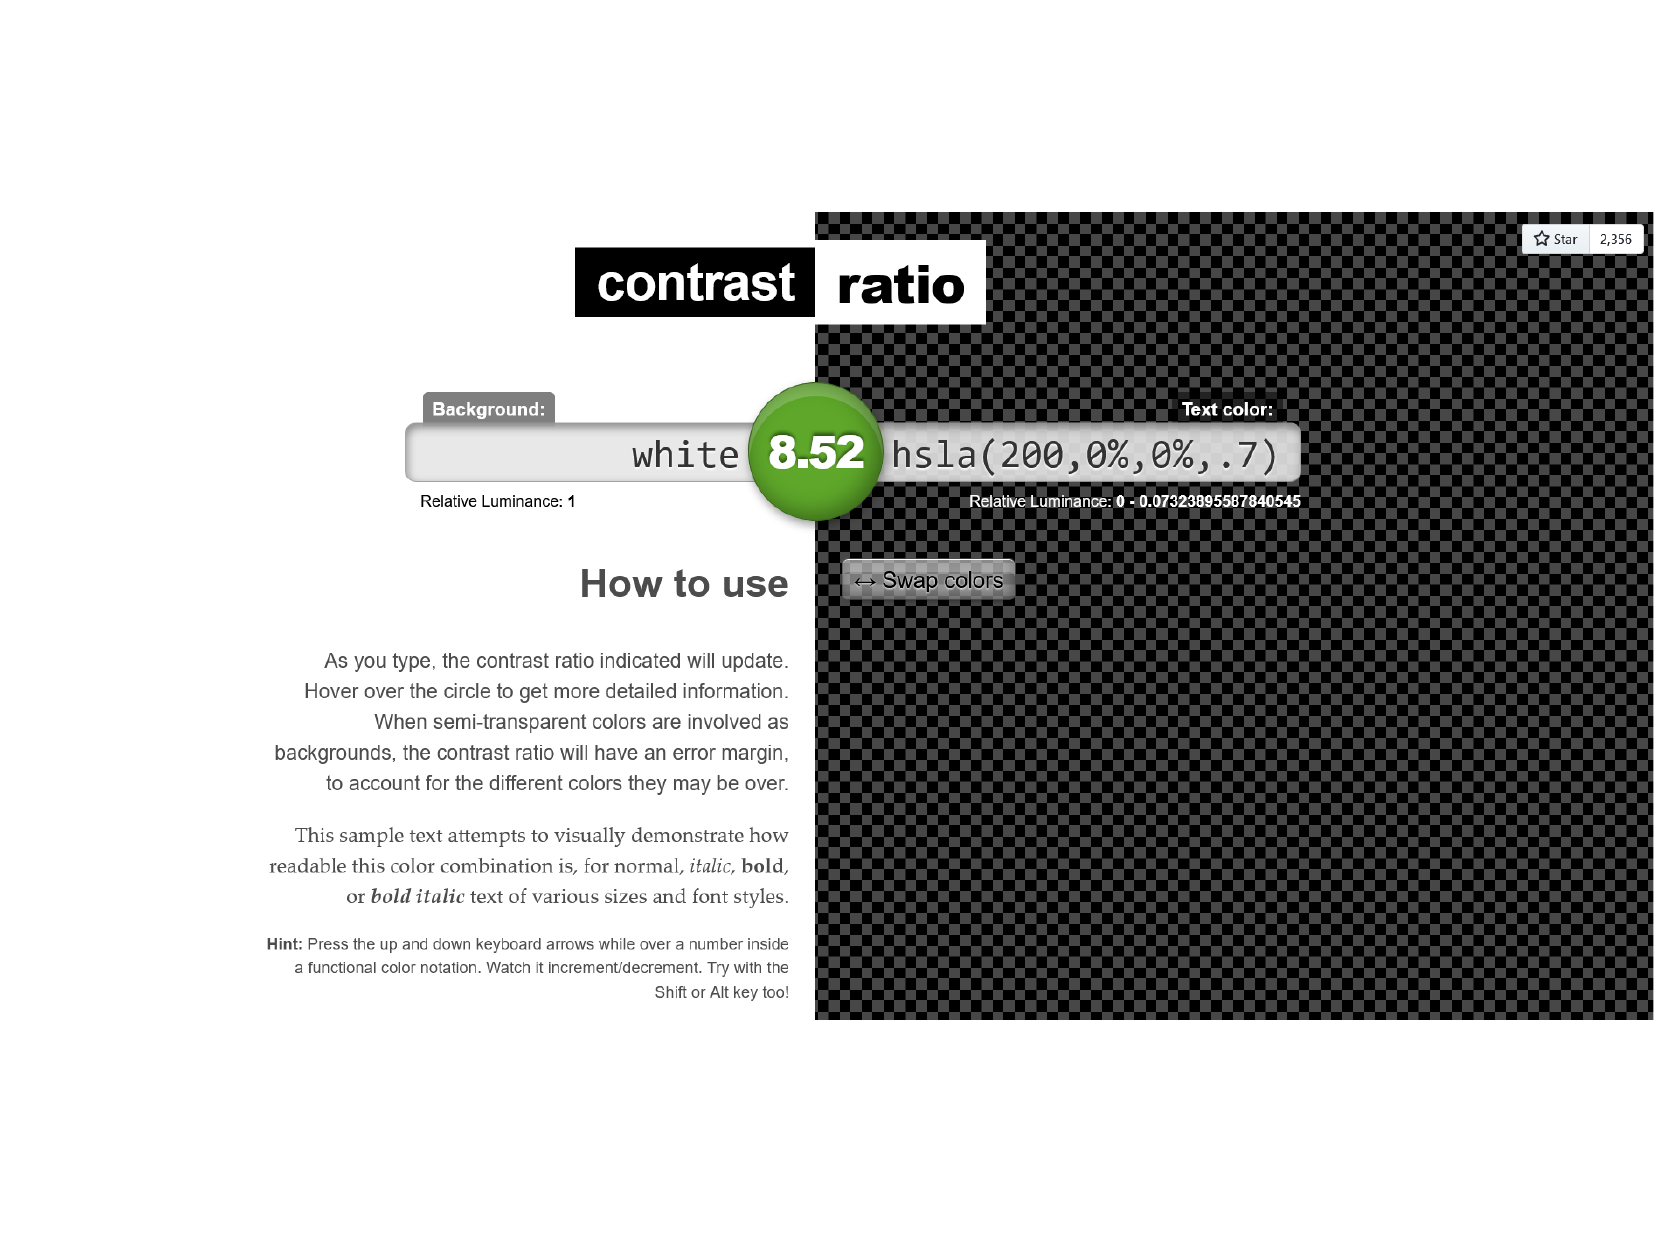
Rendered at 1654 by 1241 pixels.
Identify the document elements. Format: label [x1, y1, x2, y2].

picture [0, 212, 1654, 1020]
